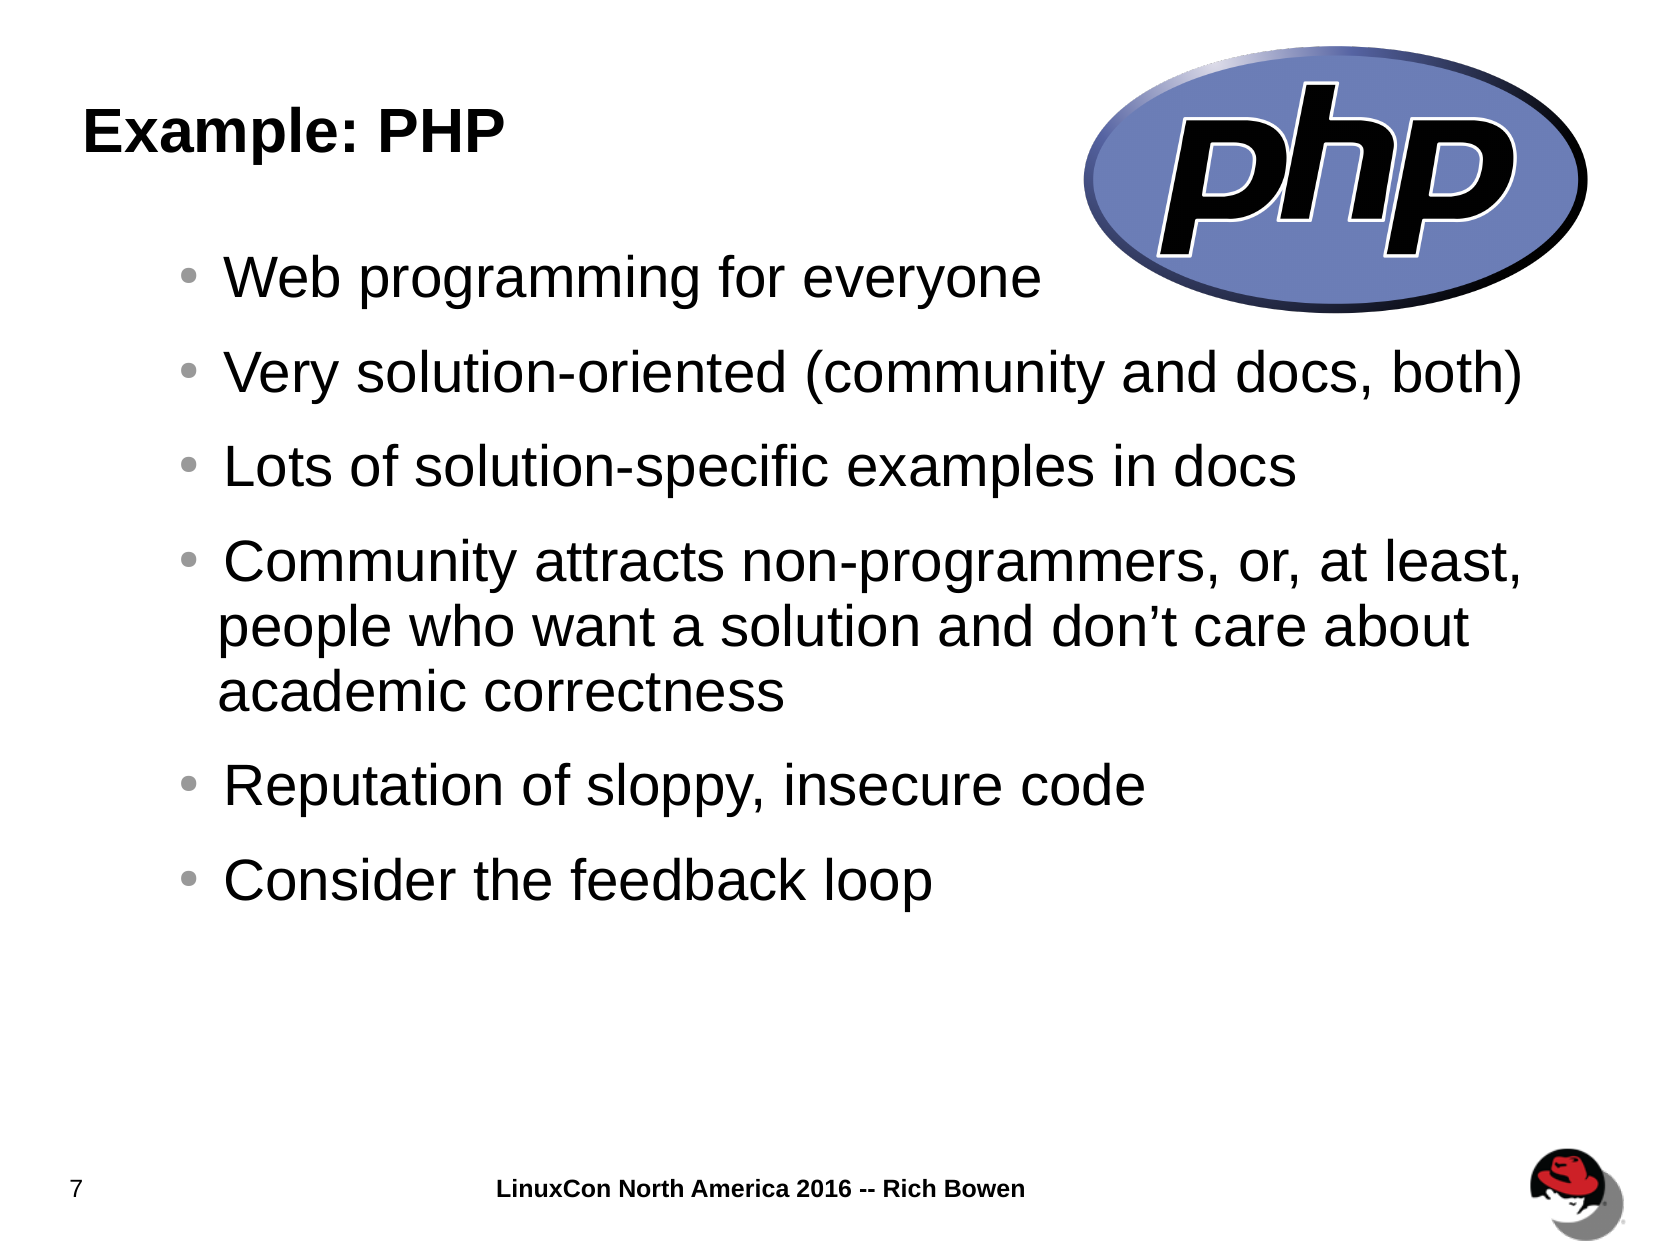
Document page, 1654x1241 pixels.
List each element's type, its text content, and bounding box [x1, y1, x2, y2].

list Web programming for everyone Very solution-oriented (community and docs, both) Lots of solution-specific examples in docs Community attracts non-programmers, or, at least, people who want a solution and don’t care about academic correctness Reputation of sloppy, insecure code Consider the feedback loop [86, 244, 1576, 1039]
picture [1080, 44, 1591, 316]
picture [1529, 1146, 1613, 1224]
title Example: PHP [82, 37, 1571, 226]
